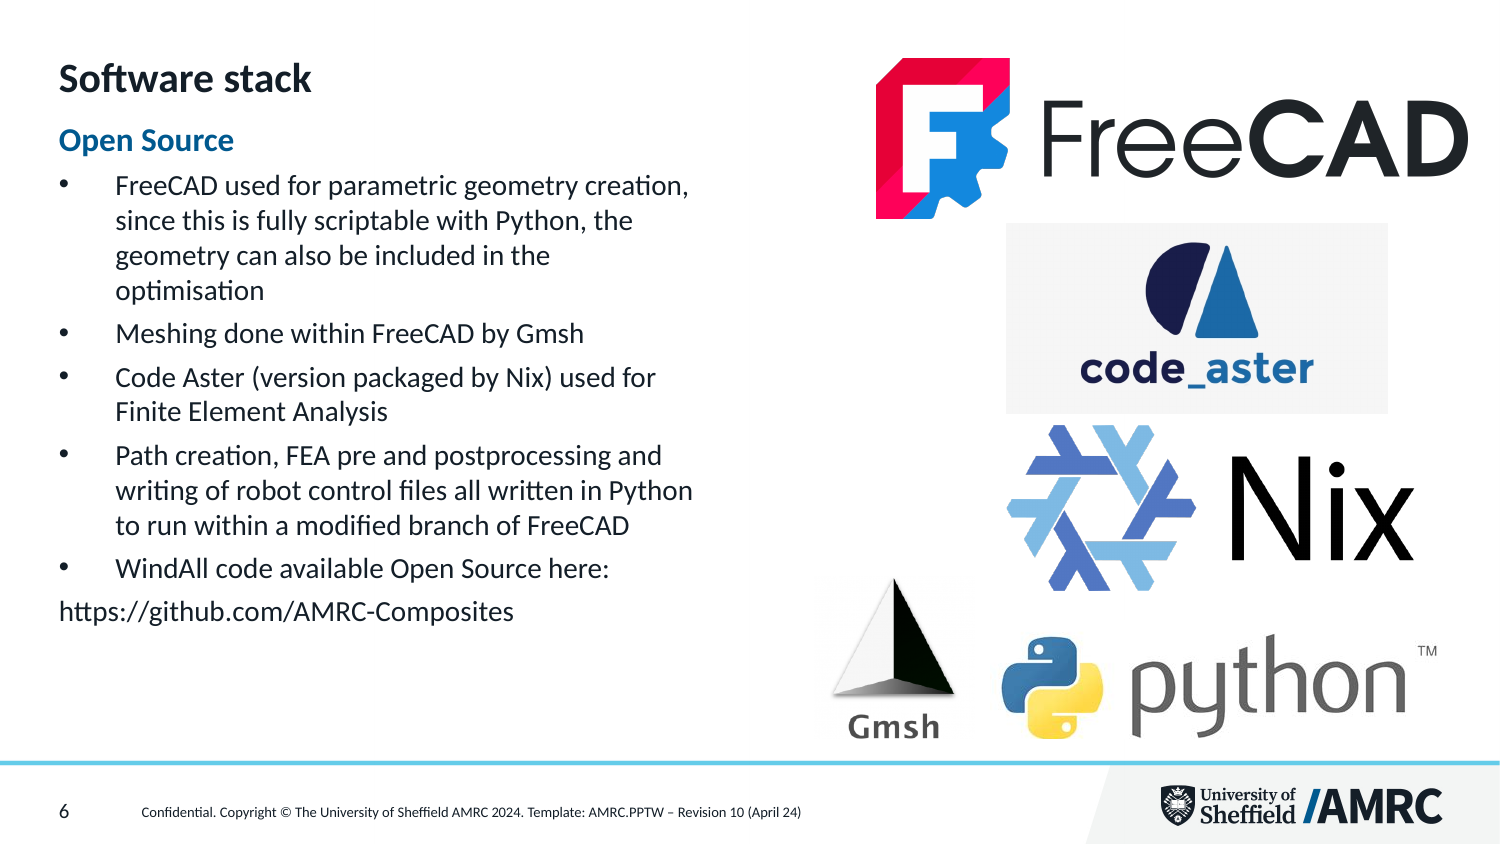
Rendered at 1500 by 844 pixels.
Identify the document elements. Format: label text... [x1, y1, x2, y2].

picture [0, 0, 1500, 844]
list Open Source FreeCAD used for parametric geometry creation, since this is fully scriptable with Python, the geometry can also be included in the optimisation Meshing done within FreeCAD by Gmsh Code Aster (version packaged by Nix) used for Finite Element Analysis Path creation, FEA pre and postprocessing and writing of robot control files all written in Python to run within a modified branch of FreeCAD WindAll code available Open Source here: https://github.com/AMRC-Composites [59, 118, 695, 717]
title Software stack [59, 50, 1029, 101]
